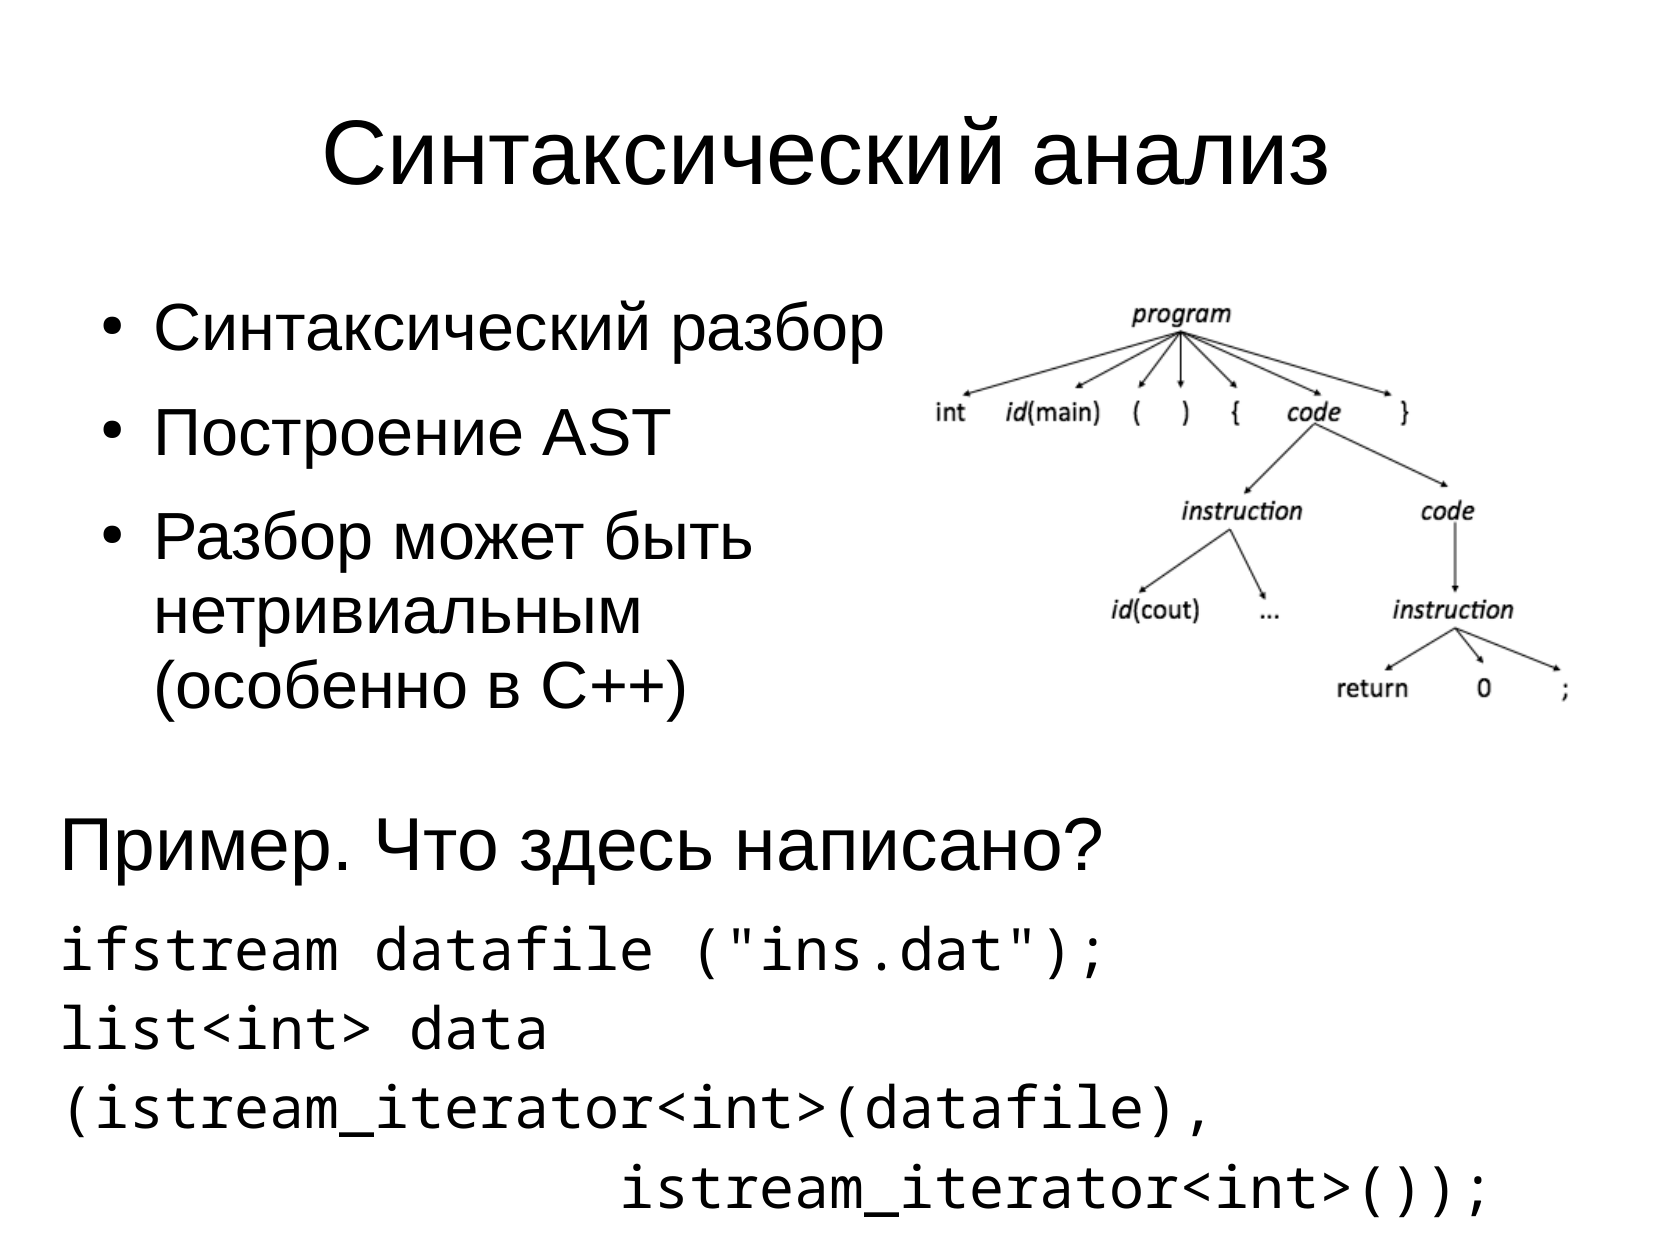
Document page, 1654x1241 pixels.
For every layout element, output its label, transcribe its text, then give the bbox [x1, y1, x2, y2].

text_box Пример. Что здесь написано? [45, 795, 1186, 894]
title Синтаксический анализ [82, 49, 1571, 257]
text_box ifstream datafile ("ins.dat"); list<int> data (istream_iterator<int>(datafile), istream_iterator<int>()); [45, 900, 1621, 1216]
picture [930, 299, 1579, 713]
list Синтаксический разбор Построение AST Разбор может быть нетривиальным (особенно в C++) [82, 290, 1571, 900]
